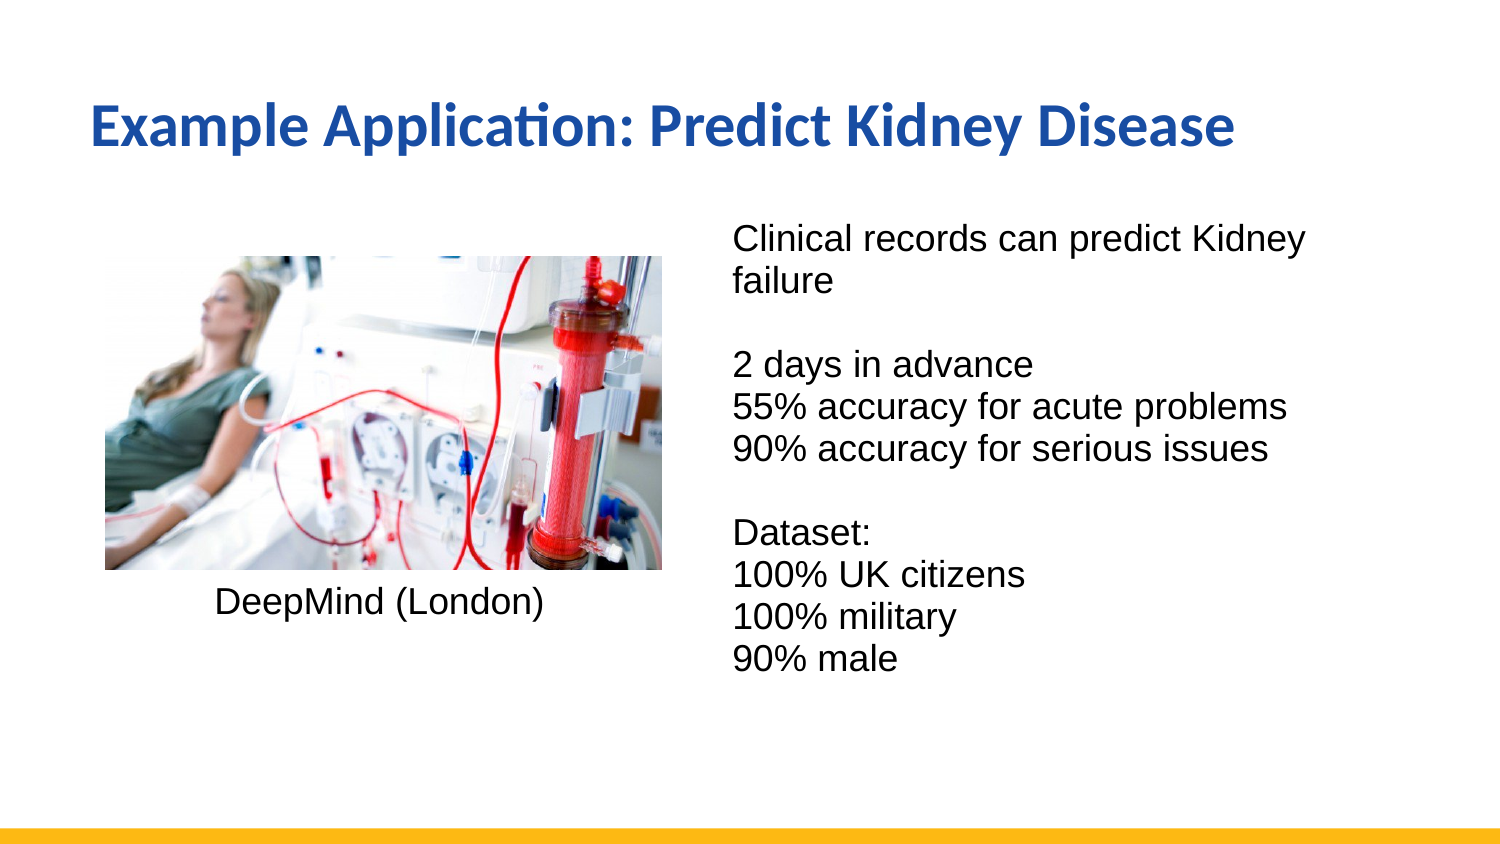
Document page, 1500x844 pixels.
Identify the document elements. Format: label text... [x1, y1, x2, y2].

picture [105, 256, 662, 571]
text_box Clinical records can predict Kidney failure 2 days in advance 55% accuracy for acute problems 90% accuracy for serious issues Dataset: 100% UK citizens 100% military 90% male [717, 210, 1426, 687]
text_box DeepMind (London) [199, 573, 571, 631]
title Example Application: Predict Kidney Disease [75, 0, 1425, 197]
